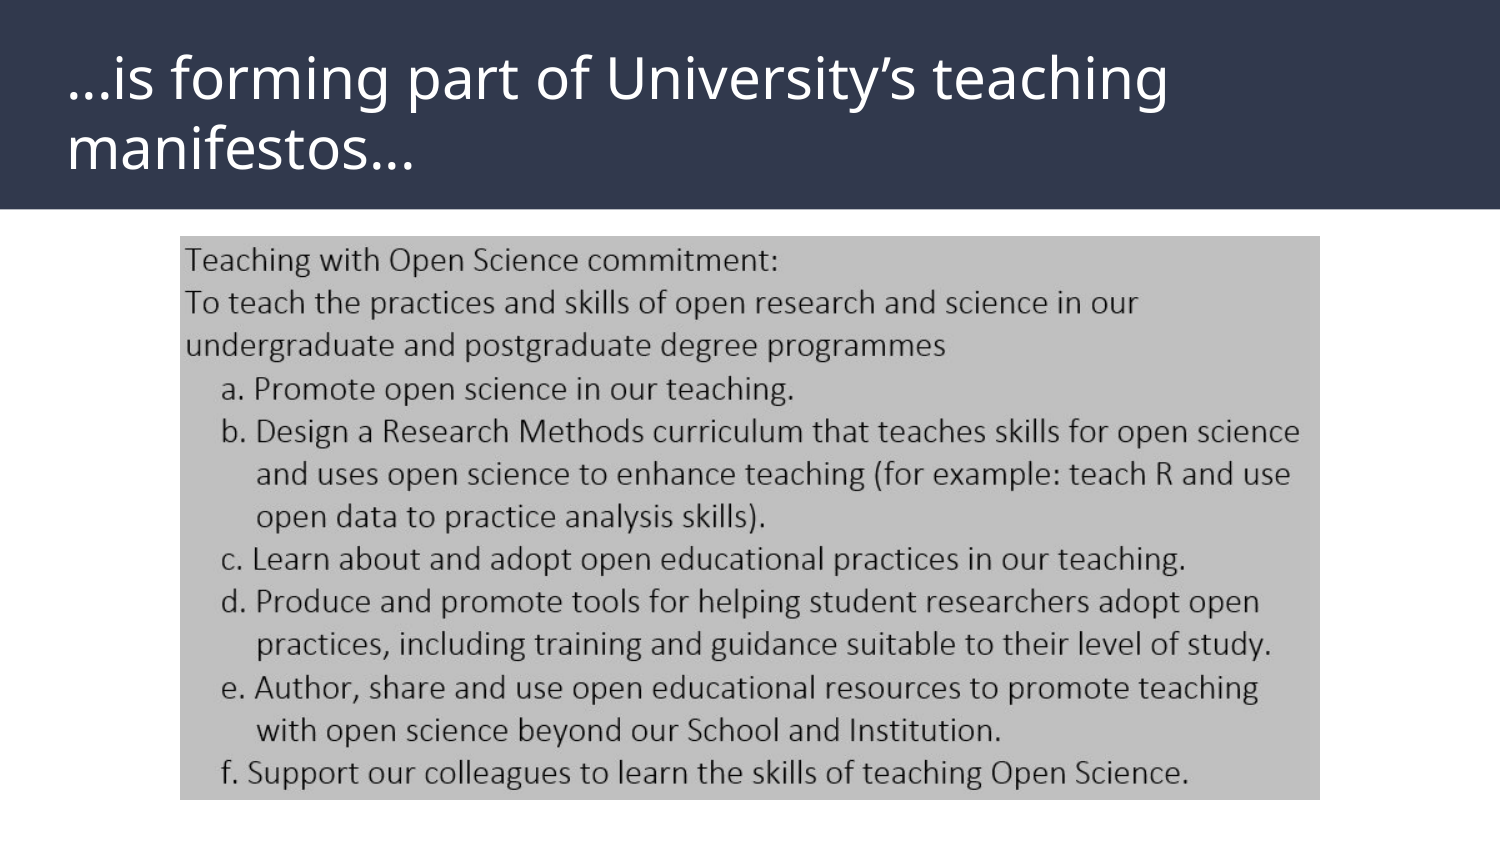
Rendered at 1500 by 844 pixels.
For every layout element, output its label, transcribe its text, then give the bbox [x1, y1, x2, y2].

title ...is forming part of University’s teaching manifestos... [51, 25, 1449, 129]
picture [180, 236, 1320, 800]
